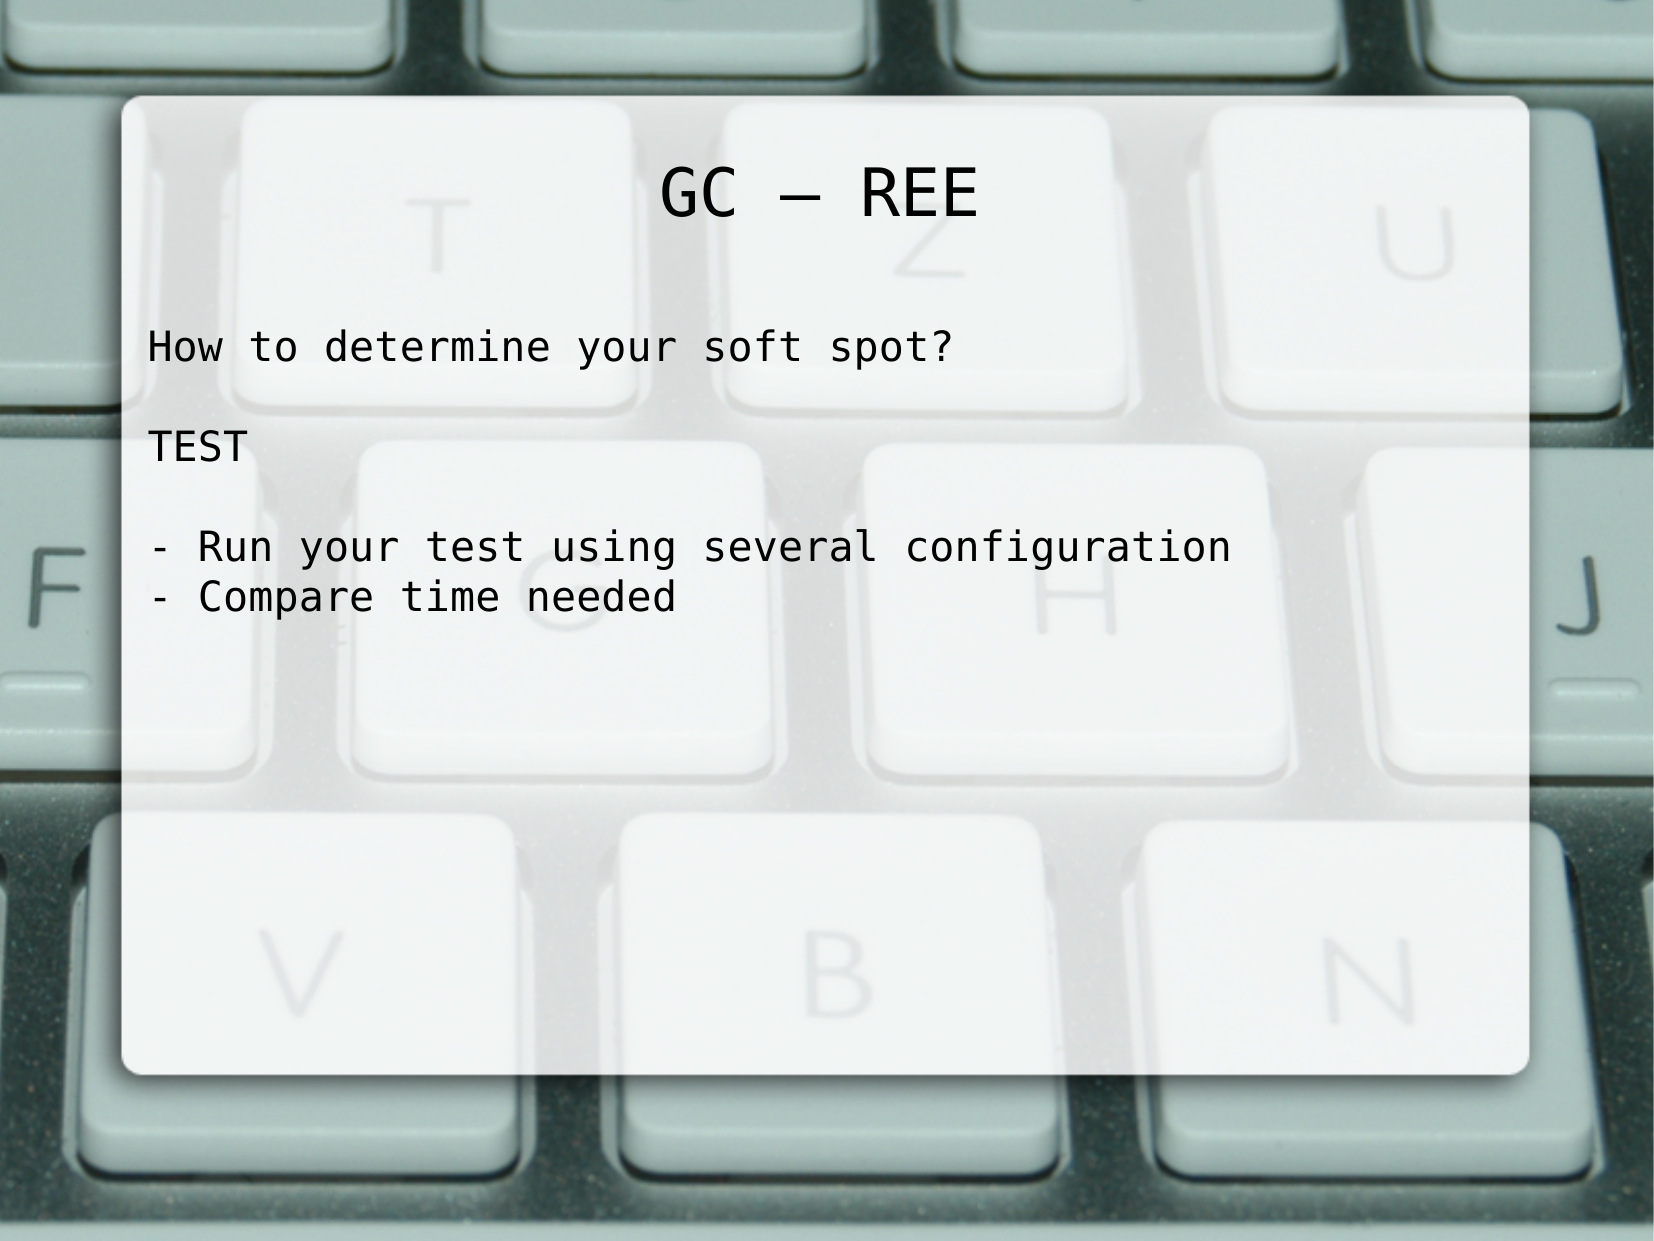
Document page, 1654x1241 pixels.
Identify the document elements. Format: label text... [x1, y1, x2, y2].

title GC – REE [135, 117, 1506, 271]
list How to determine your soft spot? TEST - Run your test using several configuration - Compare time needed [147, 315, 1506, 1066]
picture [0, 0, 1654, 1241]
